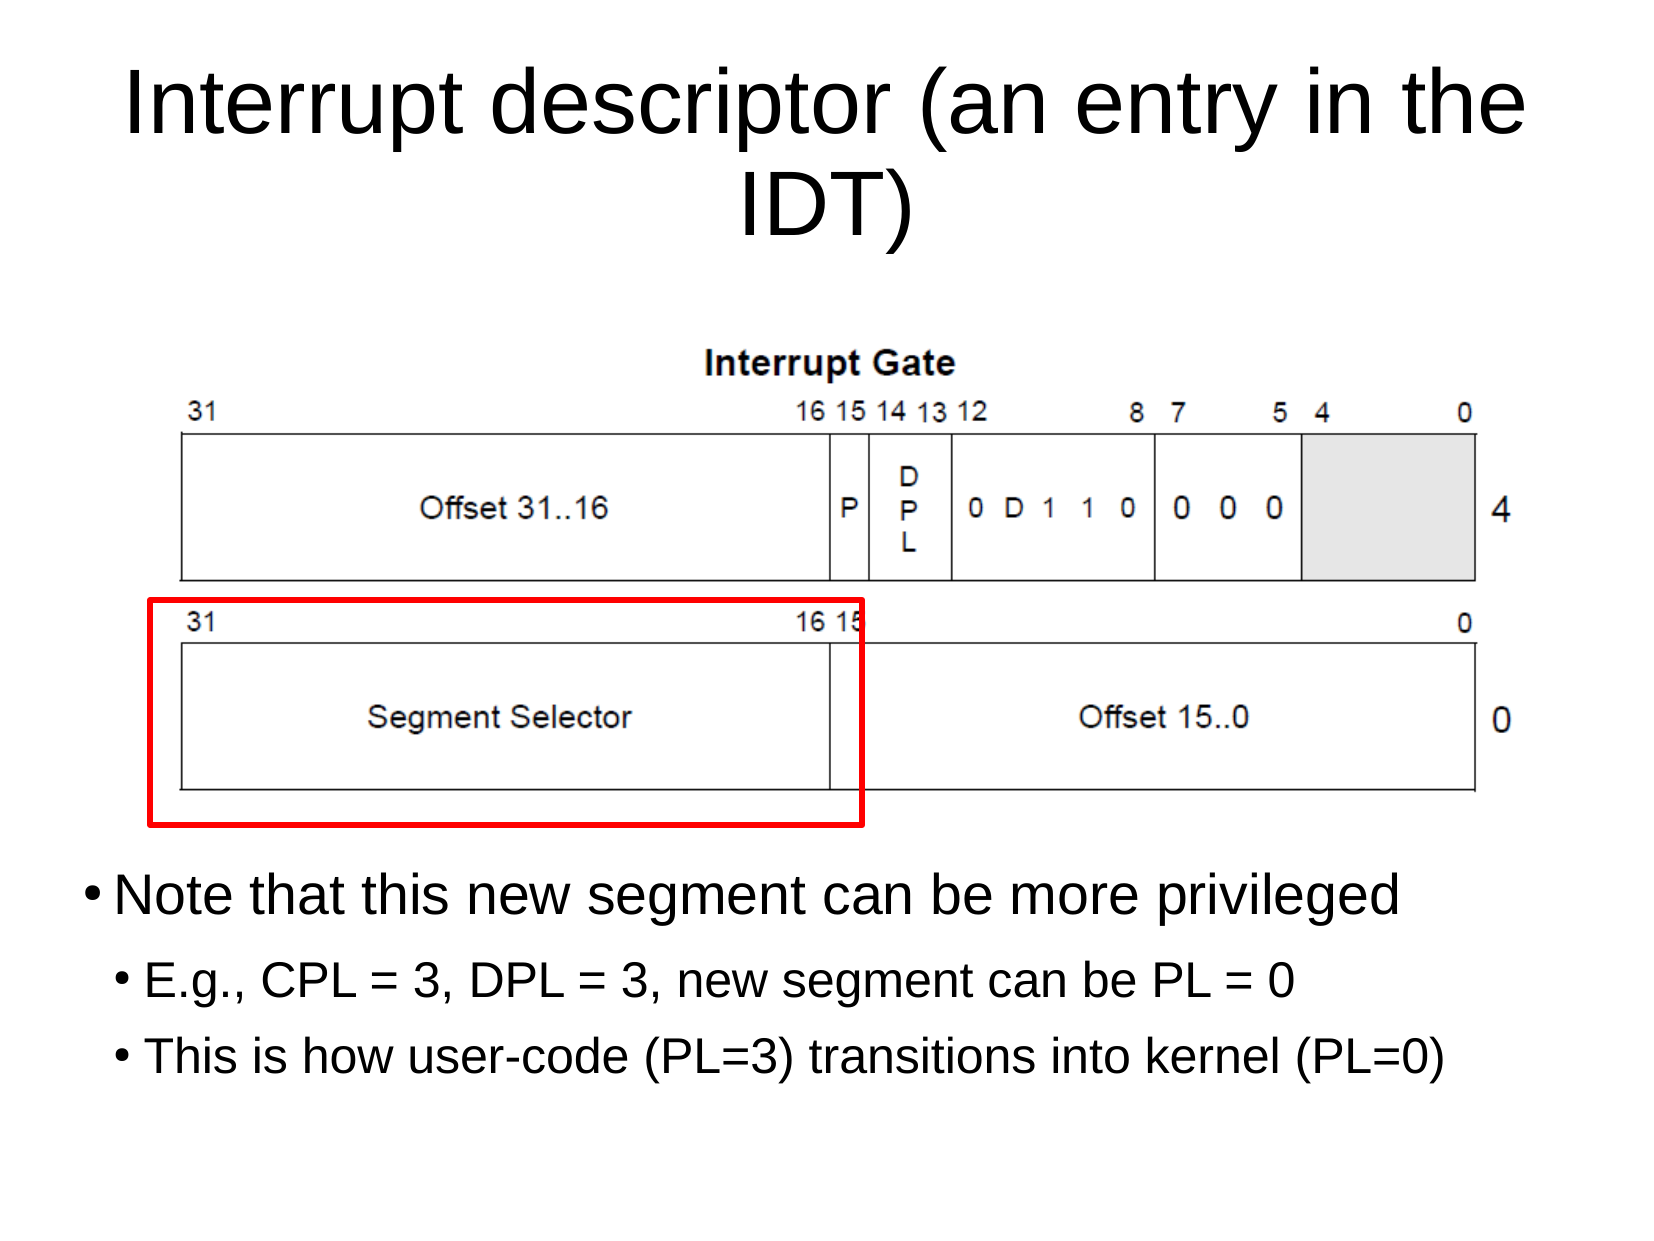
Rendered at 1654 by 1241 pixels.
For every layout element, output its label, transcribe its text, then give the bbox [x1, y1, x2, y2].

picture [150, 329, 1537, 826]
picture [153, 603, 859, 822]
title Interrupt descriptor (an entry in the IDT) [82, 49, 1571, 257]
list Note that this new segment can be more privileged E.g., CPL = 3, DPL = 3, new segment can be PL = 0 This is how user-code (PL=3) transitions into kernel (PL=0) [82, 862, 1571, 1163]
